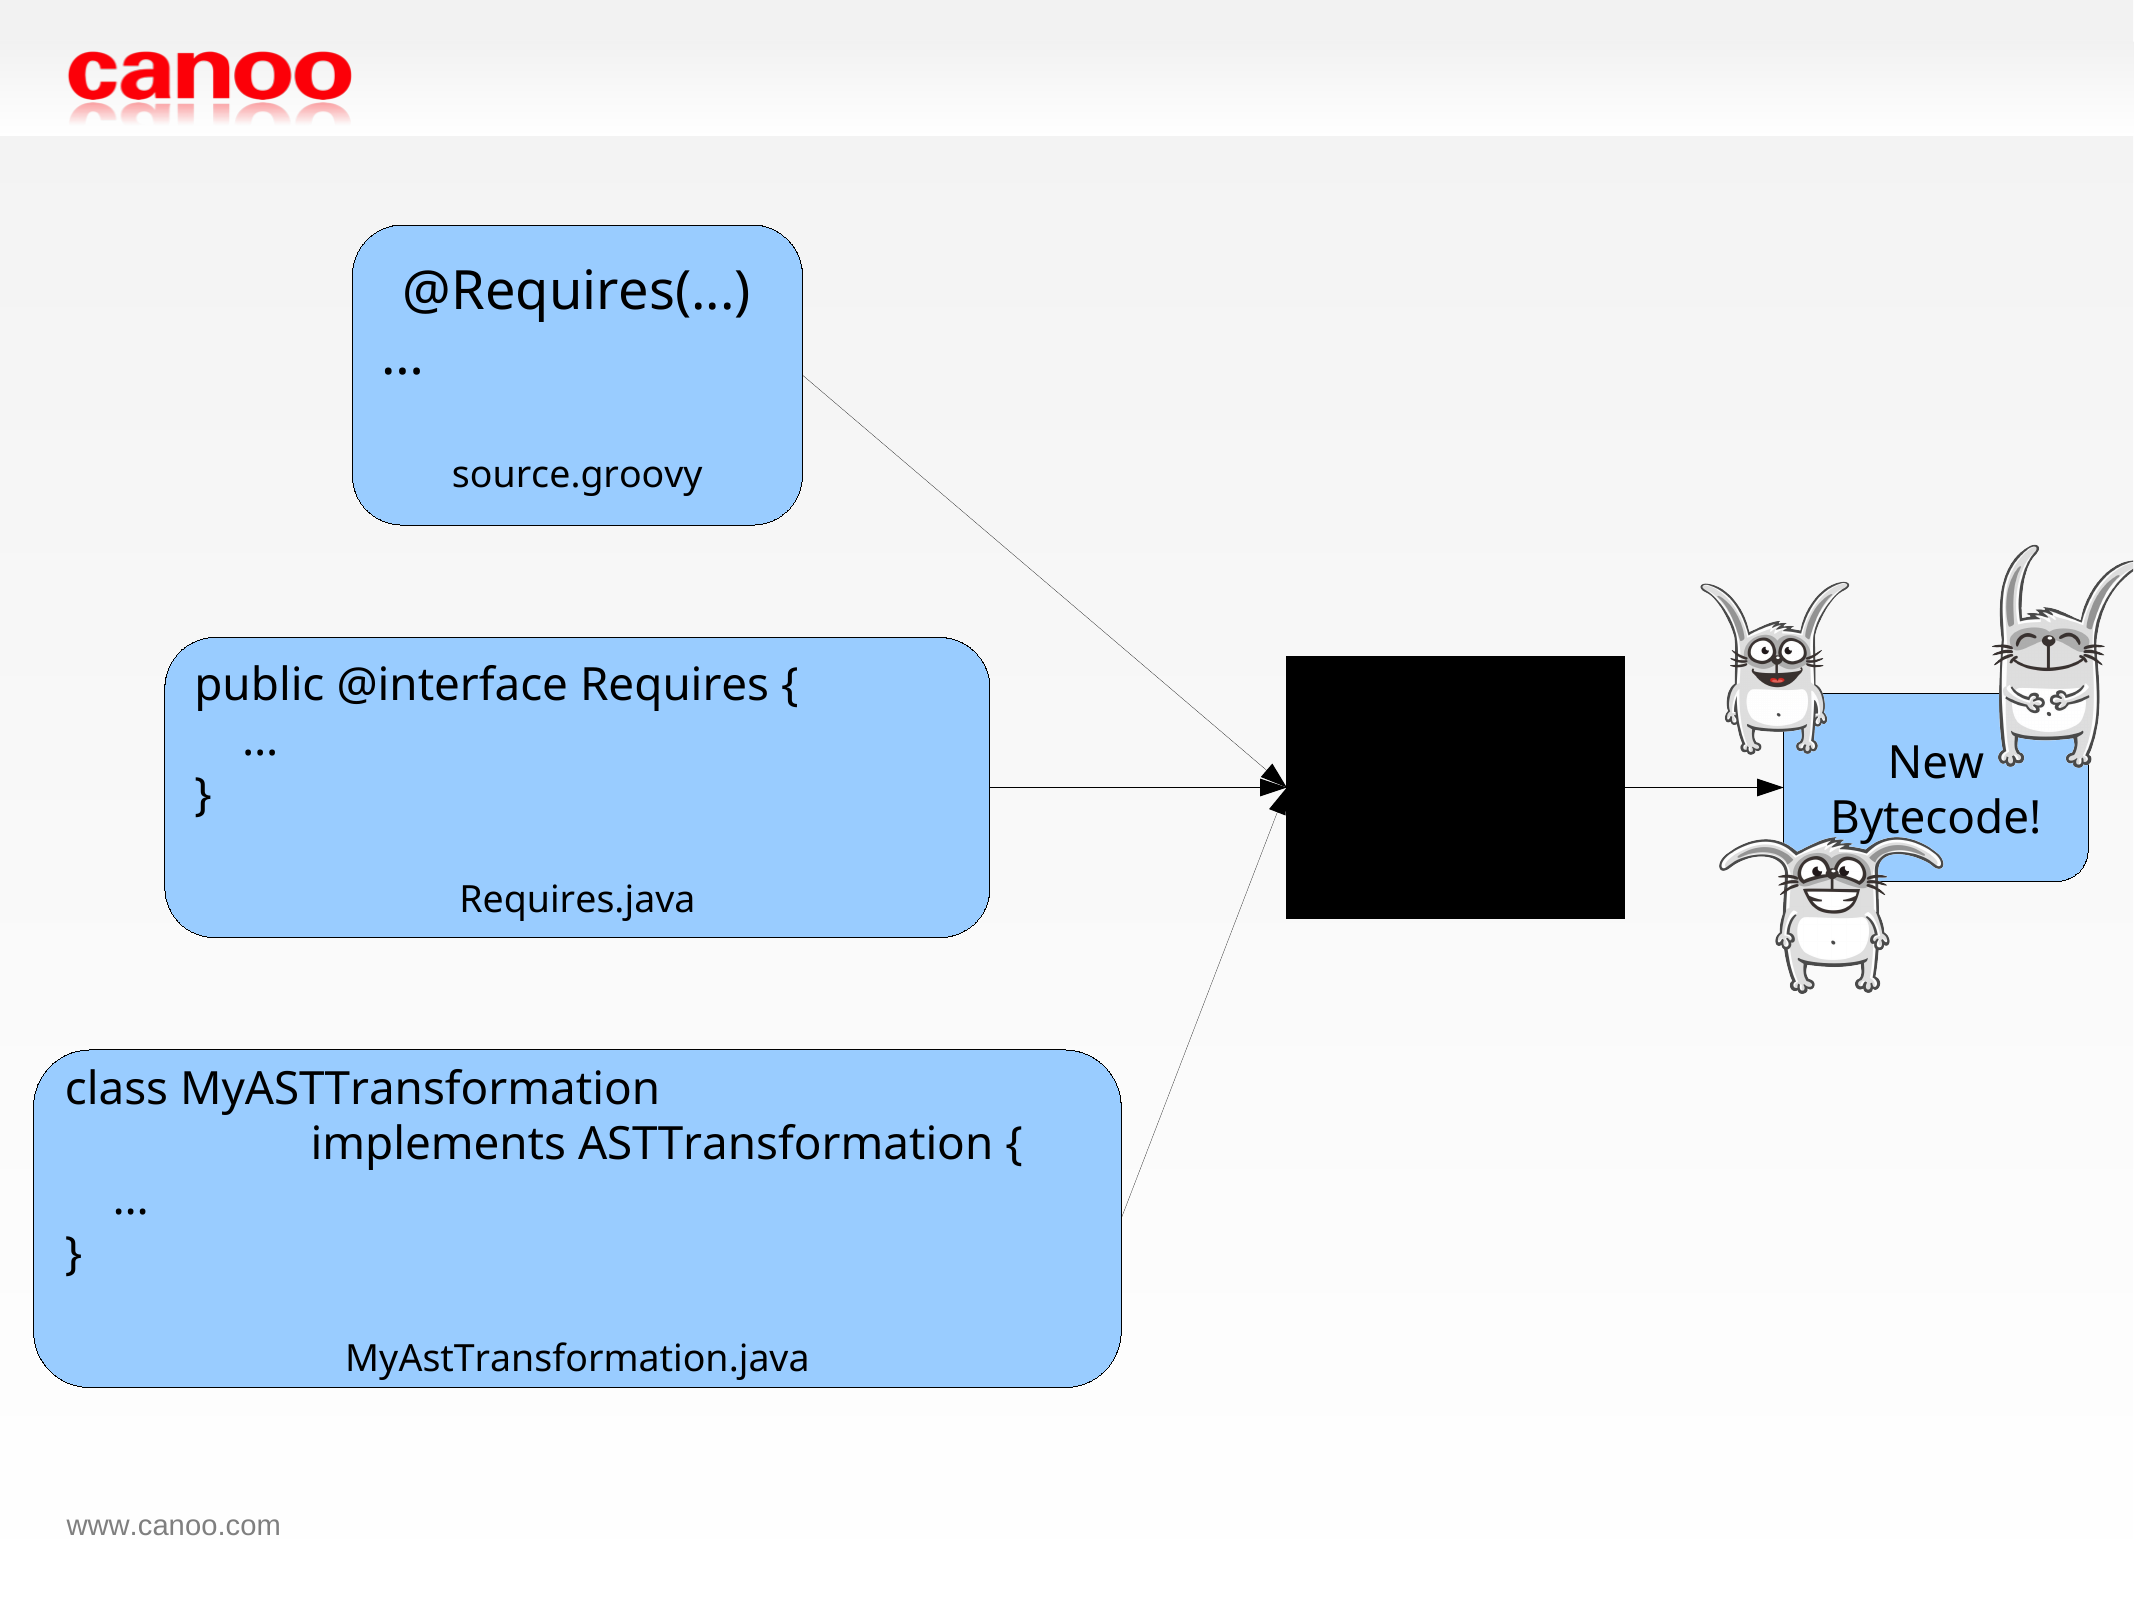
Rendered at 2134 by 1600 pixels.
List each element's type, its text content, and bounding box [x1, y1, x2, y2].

picture [1699, 580, 1850, 756]
text_box @Requires(...) … source.groovy [352, 225, 803, 526]
text_box public @interface Requires { … } Requires.java [164, 637, 990, 938]
picture [1719, 836, 1945, 995]
text_box [1286, 656, 1625, 919]
text_box New Bytecode! [1783, 693, 2089, 882]
picture [1989, 543, 2134, 768]
picture [65, 48, 353, 154]
text_box class MyASTTransformation implements ASTTransformation { … } MyAstTransformation.java [33, 1049, 1122, 1388]
